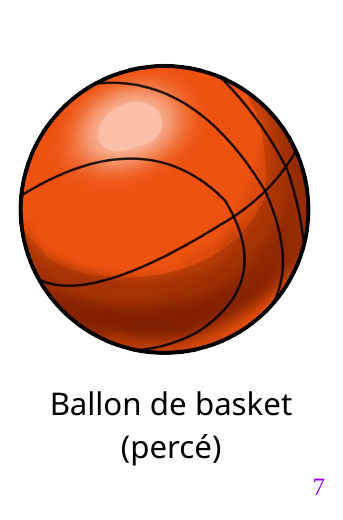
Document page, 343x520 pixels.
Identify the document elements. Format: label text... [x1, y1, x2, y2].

text_box Ballon de basket (percé) [0, 374, 343, 463]
picture [0, 34, 342, 377]
